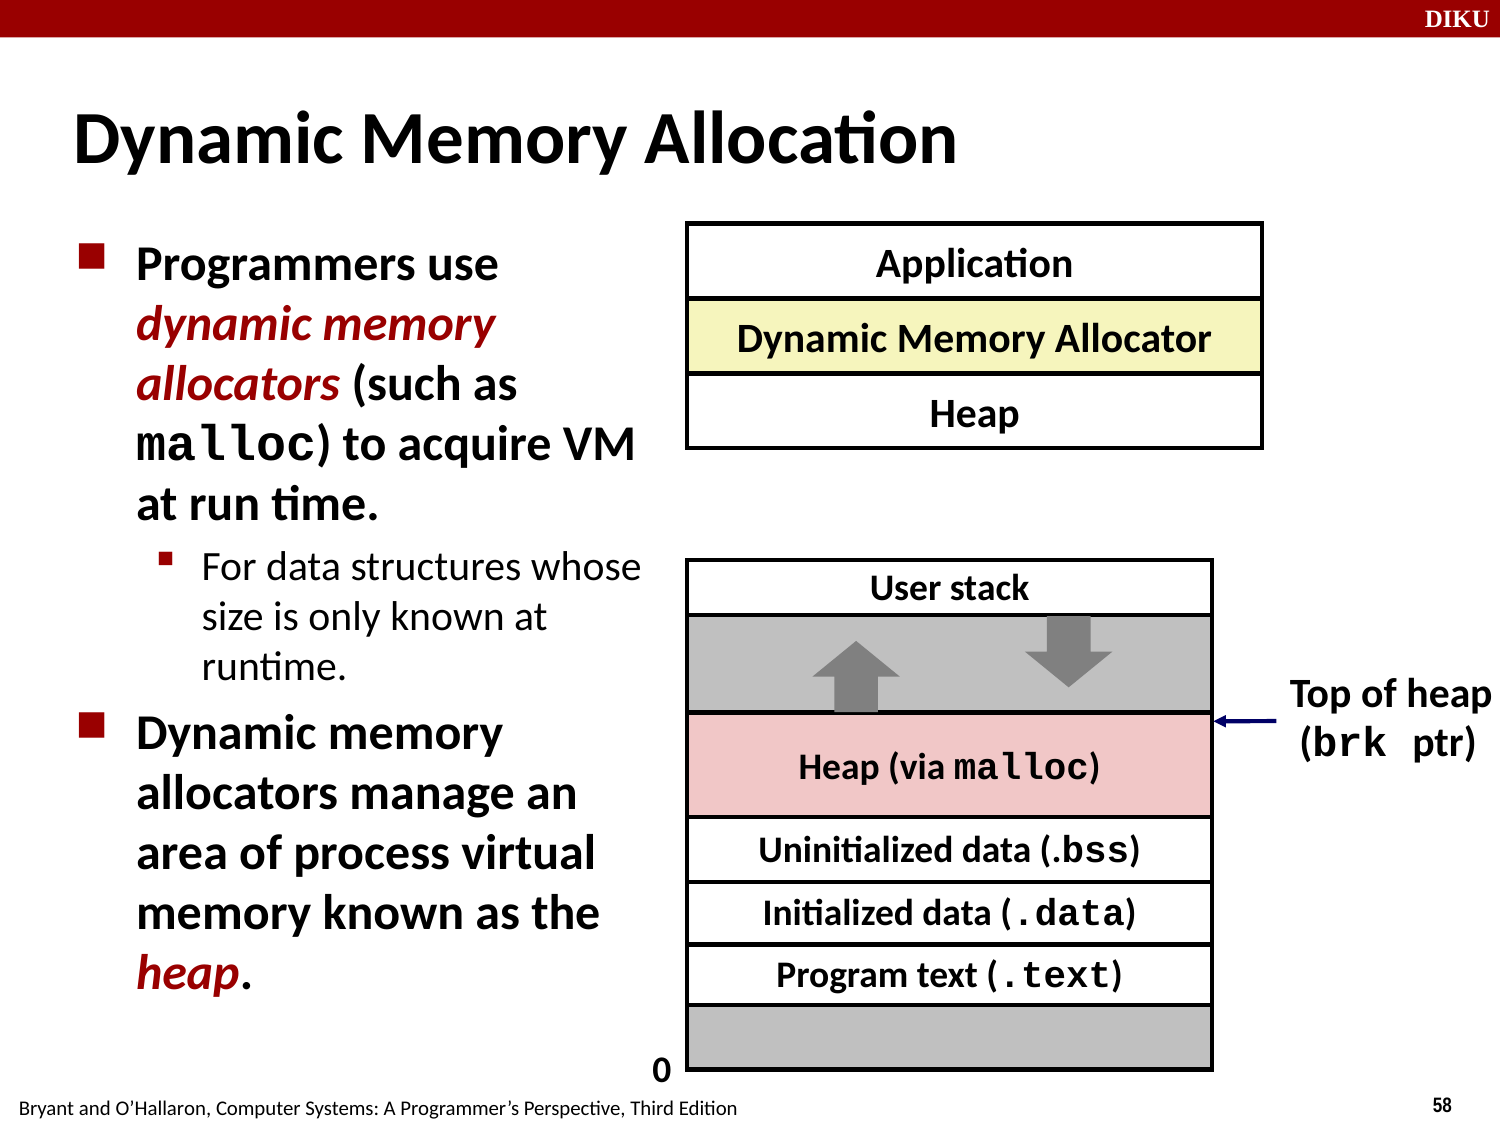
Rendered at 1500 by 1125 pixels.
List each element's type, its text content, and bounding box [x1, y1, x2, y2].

text_box Uninitialized data (.bss) [687, 817, 1212, 883]
text_box User stack [687, 559, 1212, 615]
text_box Initialized data (.data) [687, 883, 1212, 945]
text_box Program text (.text) [687, 945, 1212, 1004]
text_box Application [687, 223, 1263, 298]
text_box [687, 1004, 1212, 1070]
text_box Programmers use dynamic memory allocators (such as malloc) to acquire VM at run time. For data structures whose size is only known at runtime. Dynamic memory allocators manage an area of process virtual memory known as the heap. [65, 223, 687, 1039]
text_box Dynamic Memory Allocation [58, 71, 1304, 197]
text_box Dynamic Memory Allocator [687, 298, 1263, 373]
text_box Heap [687, 373, 1263, 449]
text_box [687, 615, 1212, 713]
text_box Heap (via malloc) [687, 712, 1212, 817]
text_box Top of heap (brk ptr) [1275, 660, 1500, 775]
text_box 0 [637, 1039, 687, 1101]
